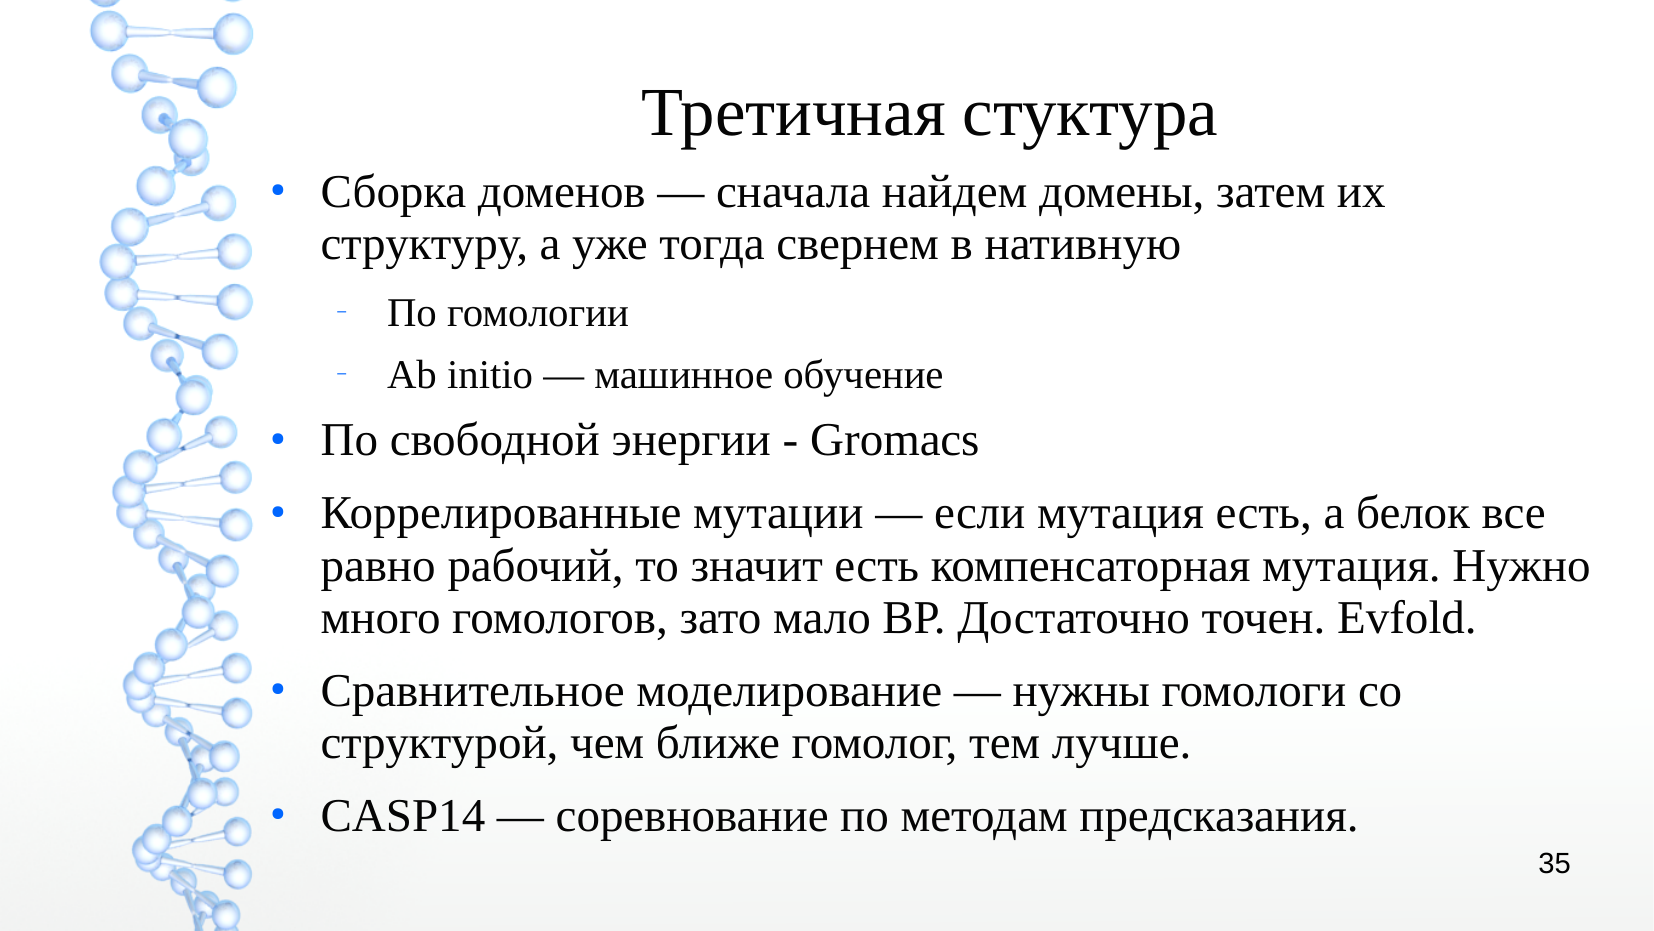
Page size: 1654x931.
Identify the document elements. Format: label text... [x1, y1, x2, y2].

title Третичная стуктура [265, 35, 1595, 165]
picture [0, 0, 1654, 931]
list Сборка доменов — сначала найдем домены, затем их структуру, а уже тогда свернем в нативную По гомологии Ab initio — машинное обучение По свободной энергии - Gromacs Коррелированные мутации — если мутация есть, а белок все равно рабочий, то значит есть компенсаторная мутация. Нужно много гомологов, зато мало ВР. Достаточно точен. Evfold. Сравнительное моделирование — нужны гомологи со структурой, чем ближе гомолог, тем лучше. CASP14 — соревнование по методам предсказания. [253, 165, 1595, 851]
